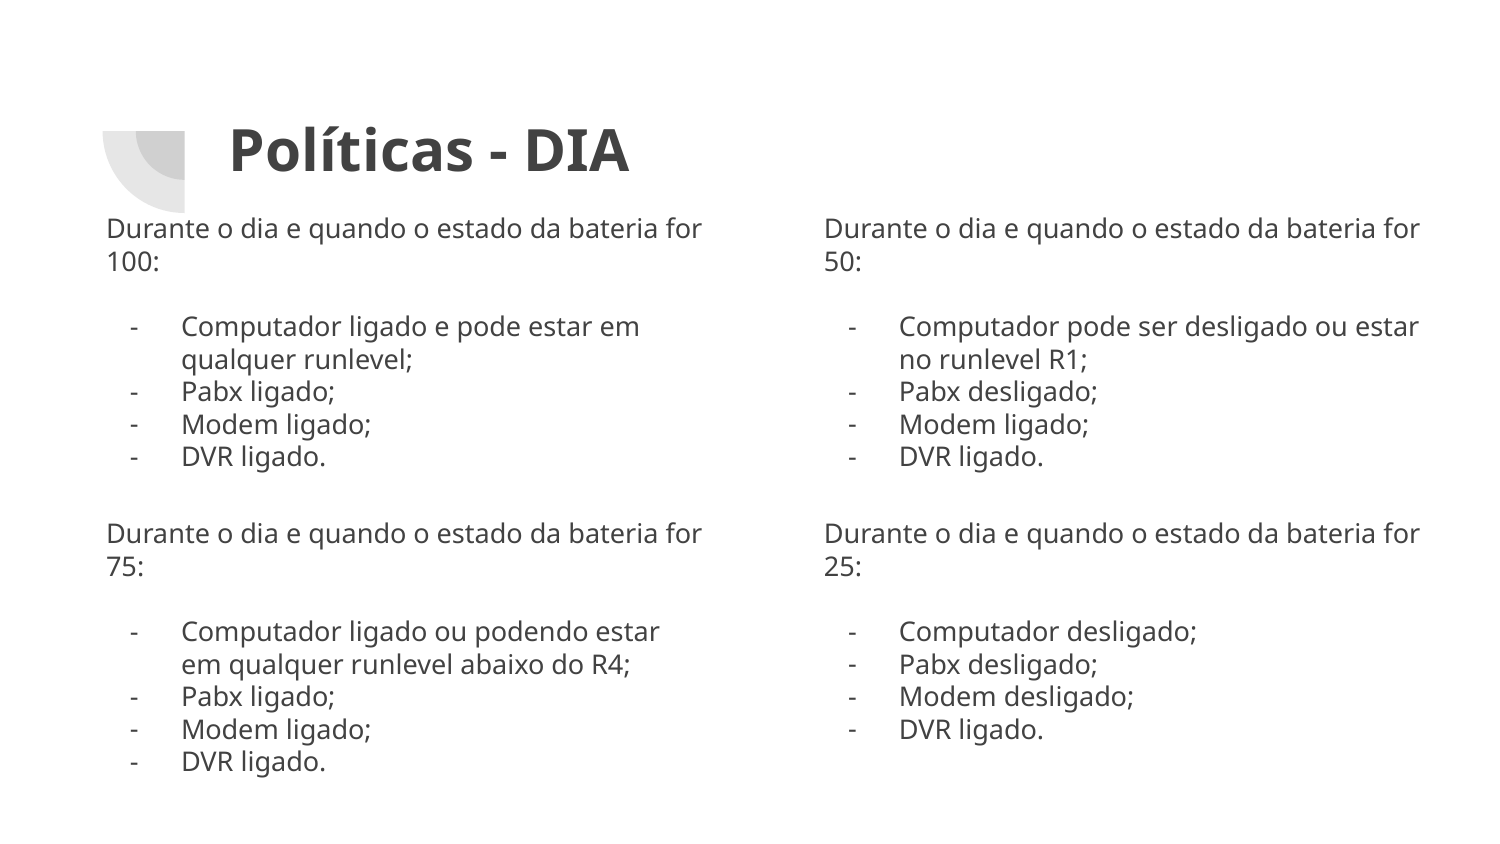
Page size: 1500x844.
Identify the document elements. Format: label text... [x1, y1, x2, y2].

title Políticas - DIA [213, 98, 1368, 263]
list Durante o dia e quando o estado da bateria for 75: Computador ligado ou podendo estar em qualquer runlevel abaixo do R4; Pabx ligado; Modem ligado; DVR ligado. [90, 501, 723, 807]
list Durante o dia e quando o estado da bateria for 50: Computador pode ser desligado ou estar no runlevel R1; Pabx desligado; Modem ligado; DVR ligado. [809, 196, 1441, 501]
list Durante o dia e quando o estado da bateria for 100: Computador ligado e pode estar em qualquer runlevel; Pabx ligado; Modem ligado; DVR ligado. [90, 196, 723, 501]
list Durante o dia e quando o estado da bateria for 25: Computador desligado; Pabx desligado; Modem desligado; DVR ligado. [809, 501, 1441, 807]
